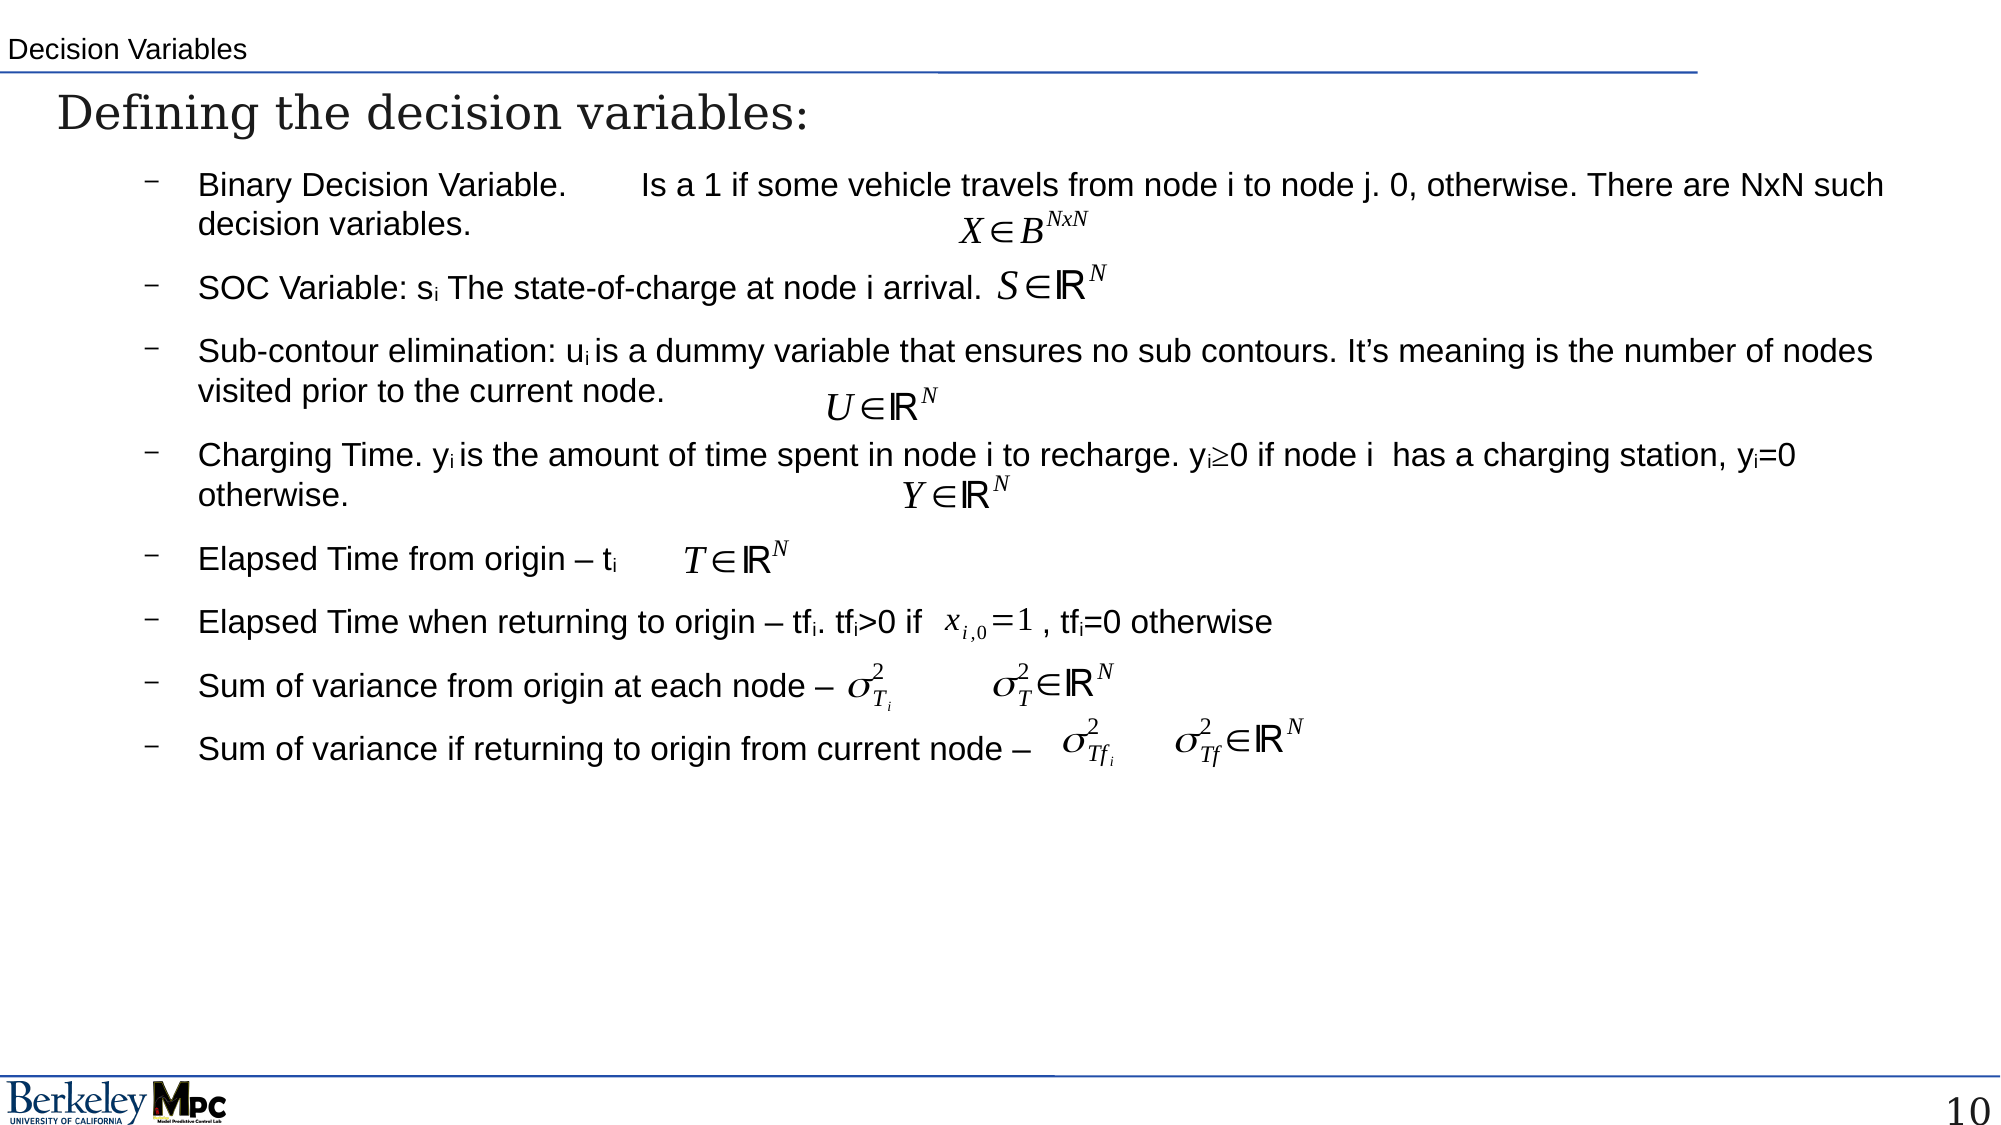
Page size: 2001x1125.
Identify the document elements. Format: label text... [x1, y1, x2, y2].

chart [814, 380, 950, 431]
chart [835, 657, 902, 717]
chart [947, 205, 1100, 254]
chart [891, 469, 1021, 519]
title Decision Variables [7, 7, 1930, 92]
chart [986, 257, 1119, 311]
chart [980, 657, 1126, 772]
chart [672, 534, 802, 584]
list Defining the decision variables: Binary Decision Variable. Is a 1 if some vehicle travels from node i to node j. 0, otherwise. There are NxN such decision variables. SOC Variable: si The state-of-charge at node i arrival. Sub-contour elimination: ui is a dummy variable that ensures no sub contours. It’s meaning is the number of nodes visited prior to the current node. Charging Time. yi is the amount of time spent in node i to recharge. yi≥0 if node i has a charging station, yi=0 otherwise. Elapsed Time from origin – ti Elapsed Time when returning to origin – tfi. tfi>0 if , tfi=0 otherwise Sum of variance from origin at each node – Sum of variance if returning to origin from current node – [41, 75, 1925, 1019]
chart [1162, 712, 1316, 768]
chart [934, 601, 1042, 644]
picture [0, 1072, 226, 1125]
